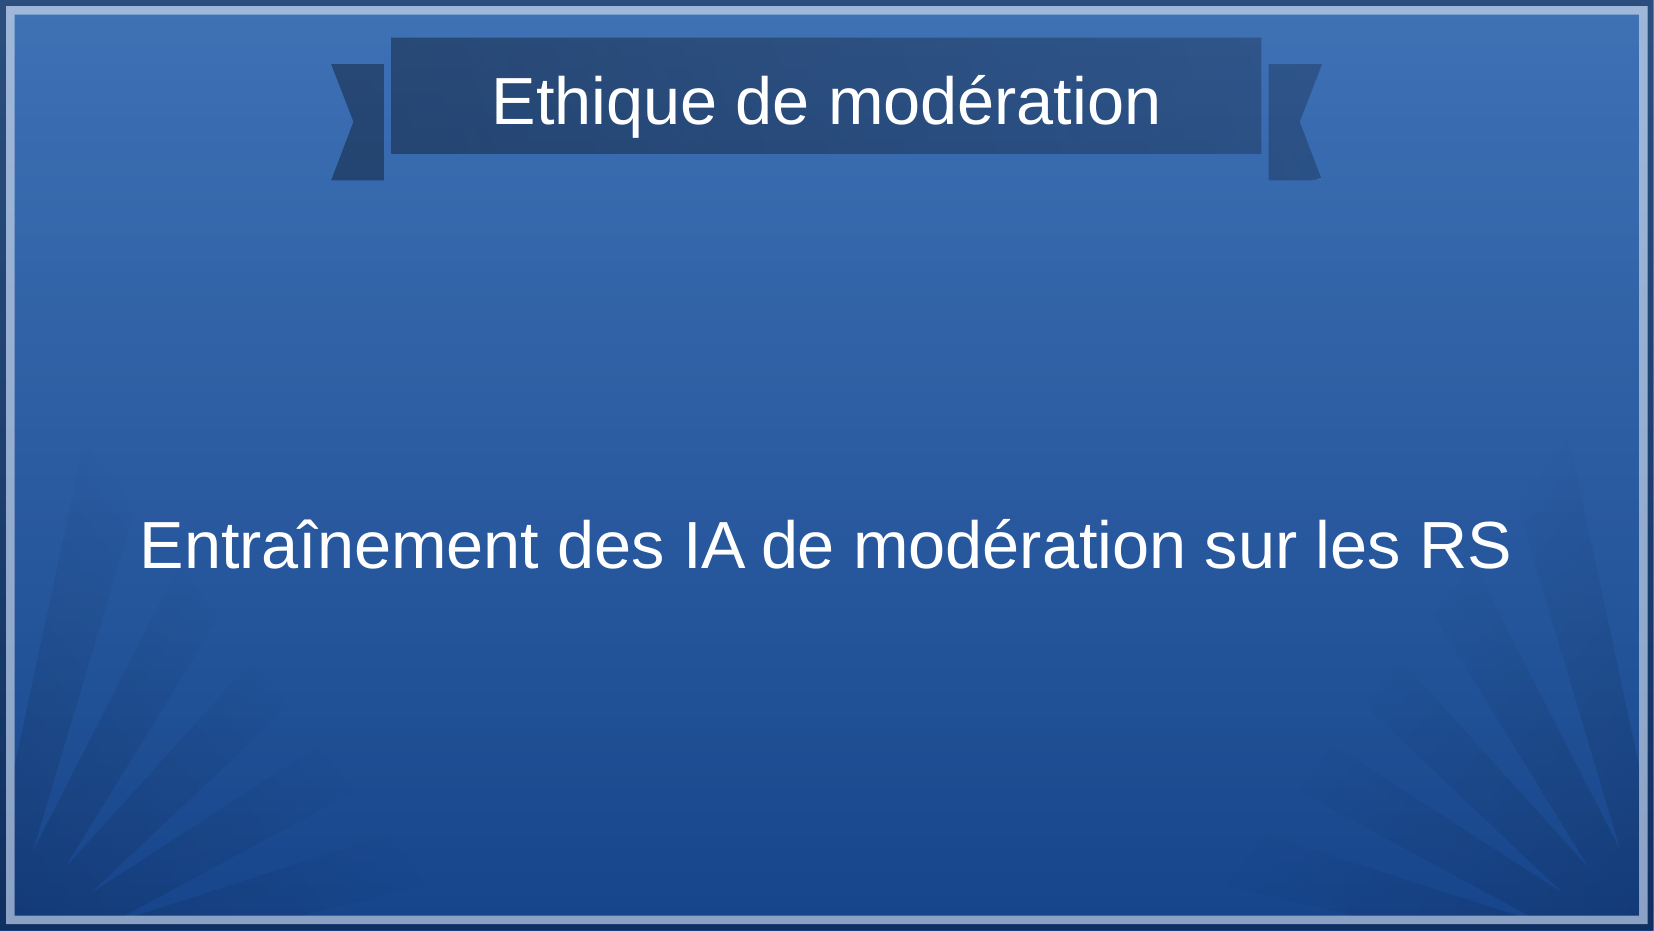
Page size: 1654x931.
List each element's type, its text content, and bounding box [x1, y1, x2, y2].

text_box Entraînement des IA de modération sur les RS [82, 501, 1571, 583]
text_box Ethique de modération [82, 45, 1571, 150]
